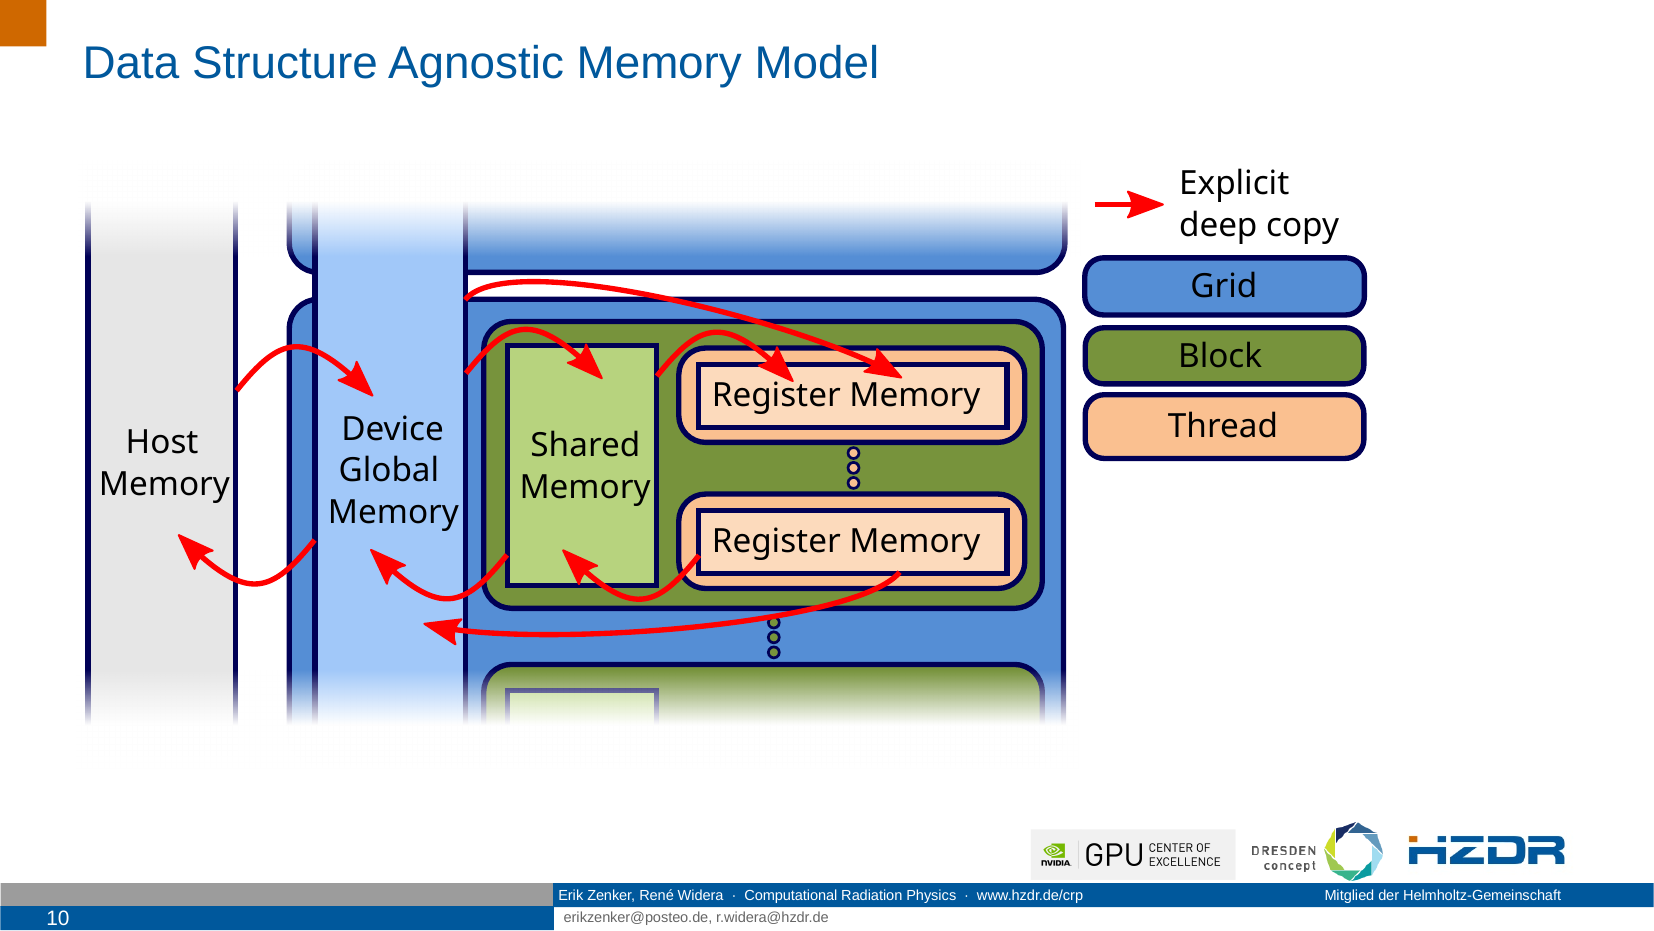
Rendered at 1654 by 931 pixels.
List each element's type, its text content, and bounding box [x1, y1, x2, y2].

picture [1386, 819, 1582, 881]
picture [1252, 822, 1383, 881]
title Data Structure Agnostic Memory Model [82, 37, 1571, 105]
picture [76, 160, 1368, 769]
picture [1017, 815, 1249, 894]
